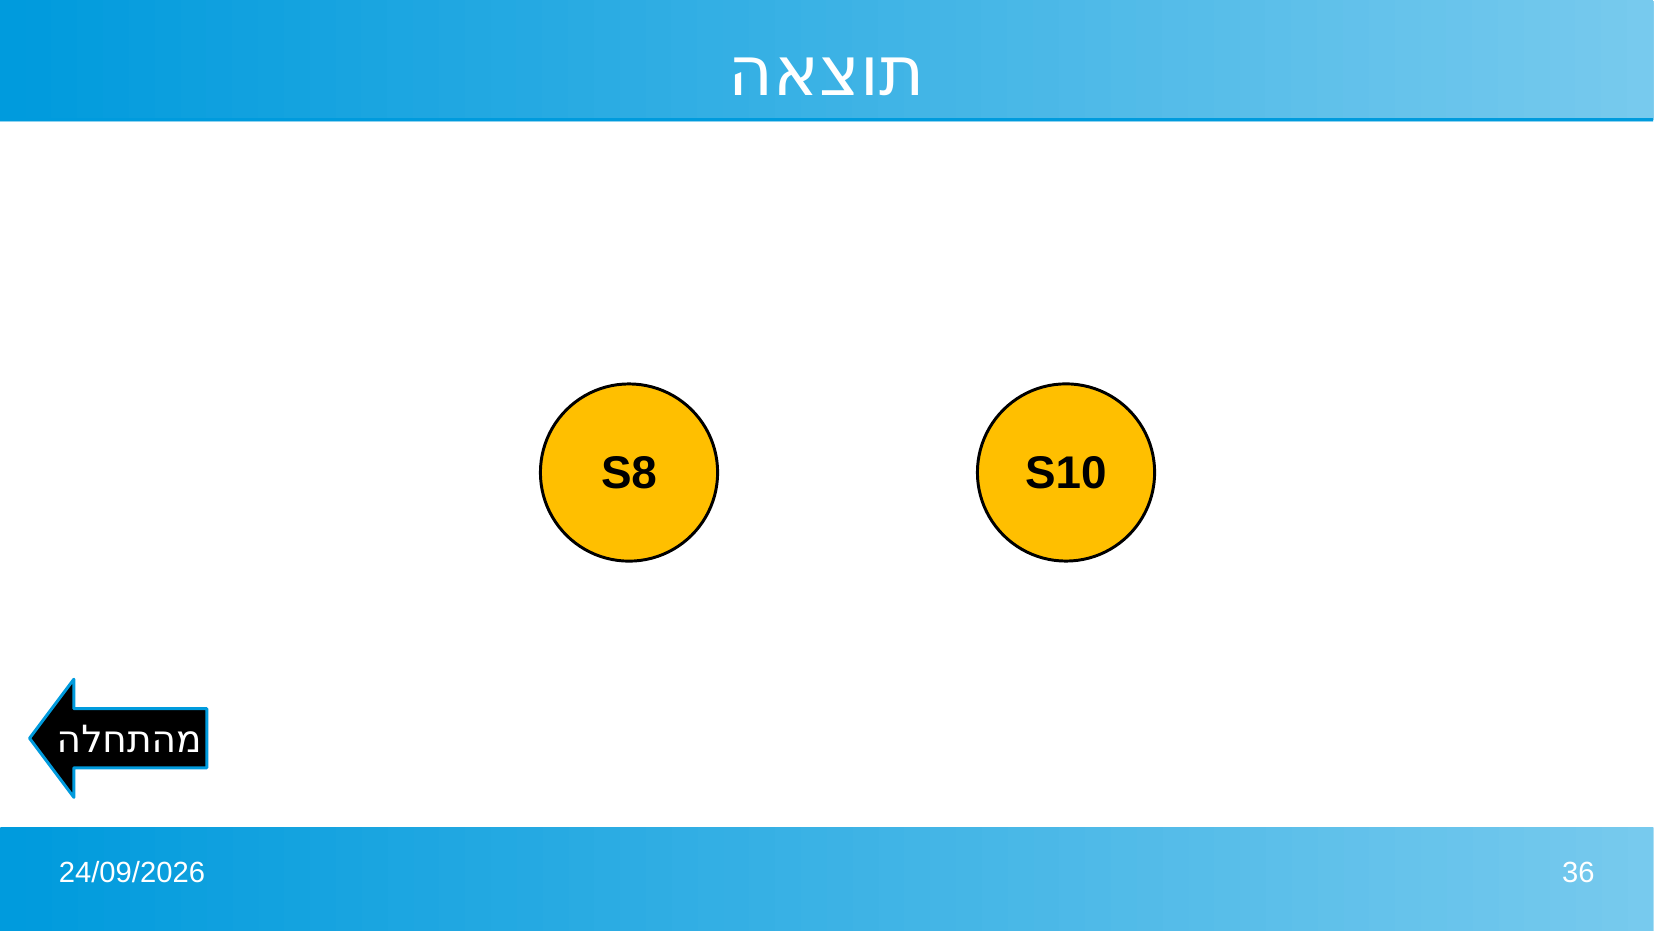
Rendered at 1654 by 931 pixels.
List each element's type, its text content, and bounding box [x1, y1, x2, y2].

title תוצאה [59, 21, 1595, 116]
text_box מהתחלה [29, 679, 207, 798]
text_box S10 [977, 383, 1155, 562]
text_box S8 [540, 383, 718, 562]
